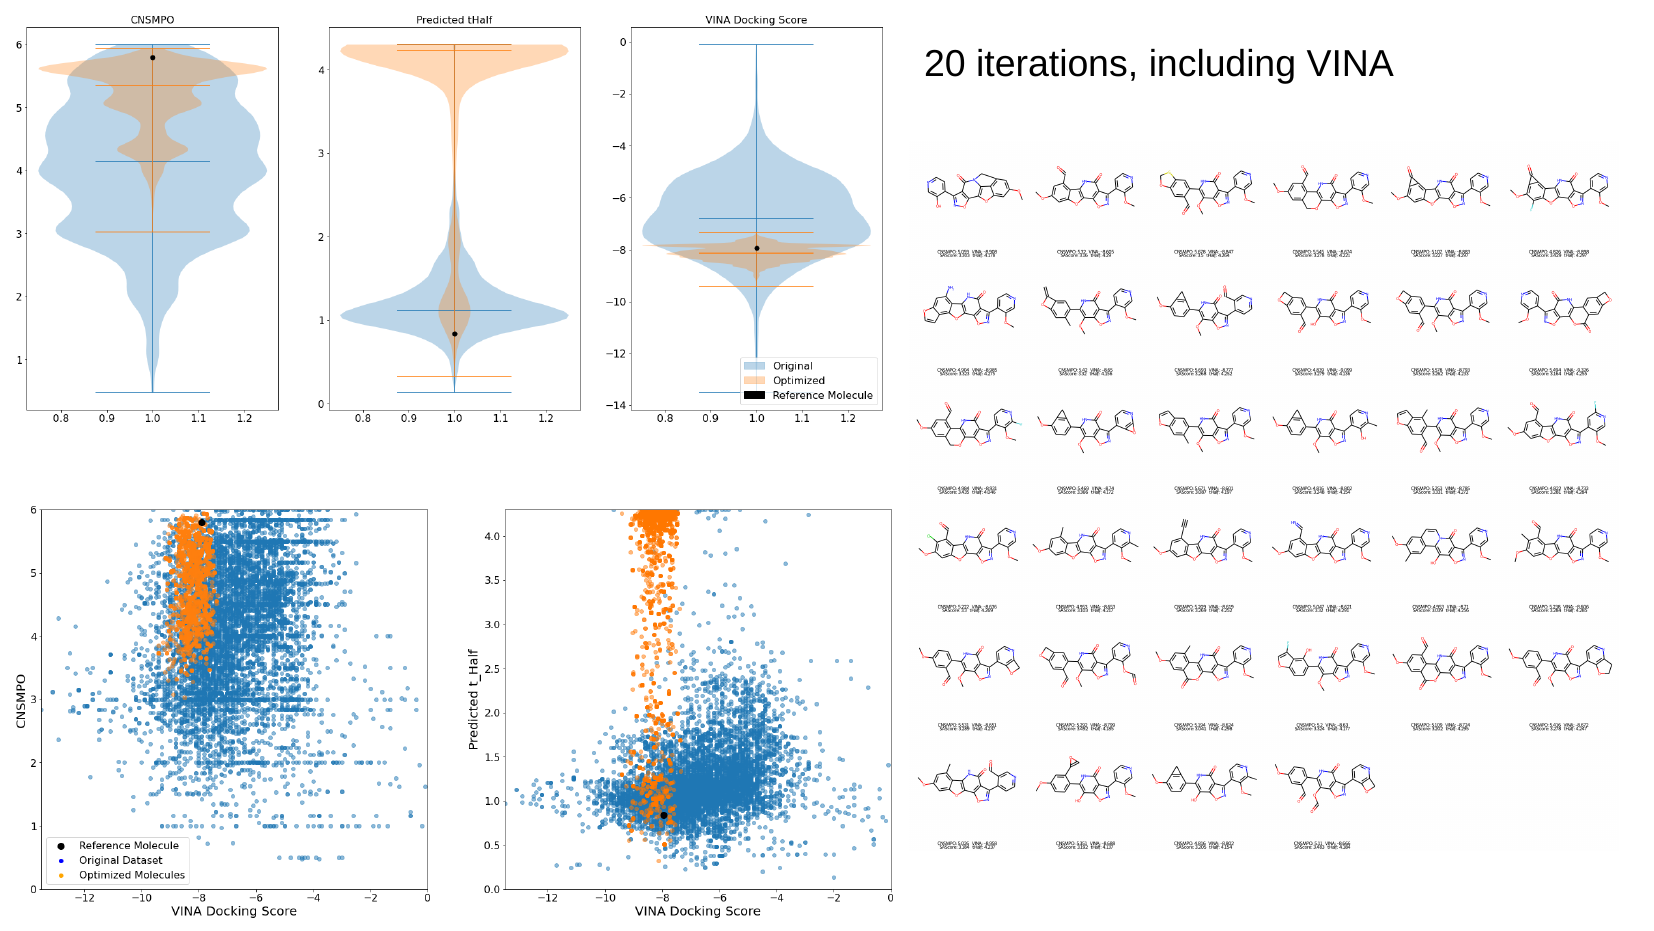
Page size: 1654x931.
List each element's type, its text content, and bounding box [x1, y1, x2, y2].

text_box 20 iterations, including VINA [909, 35, 1607, 93]
picture [11, 501, 898, 922]
picture [11, 11, 886, 428]
picture [909, 141, 1619, 851]
